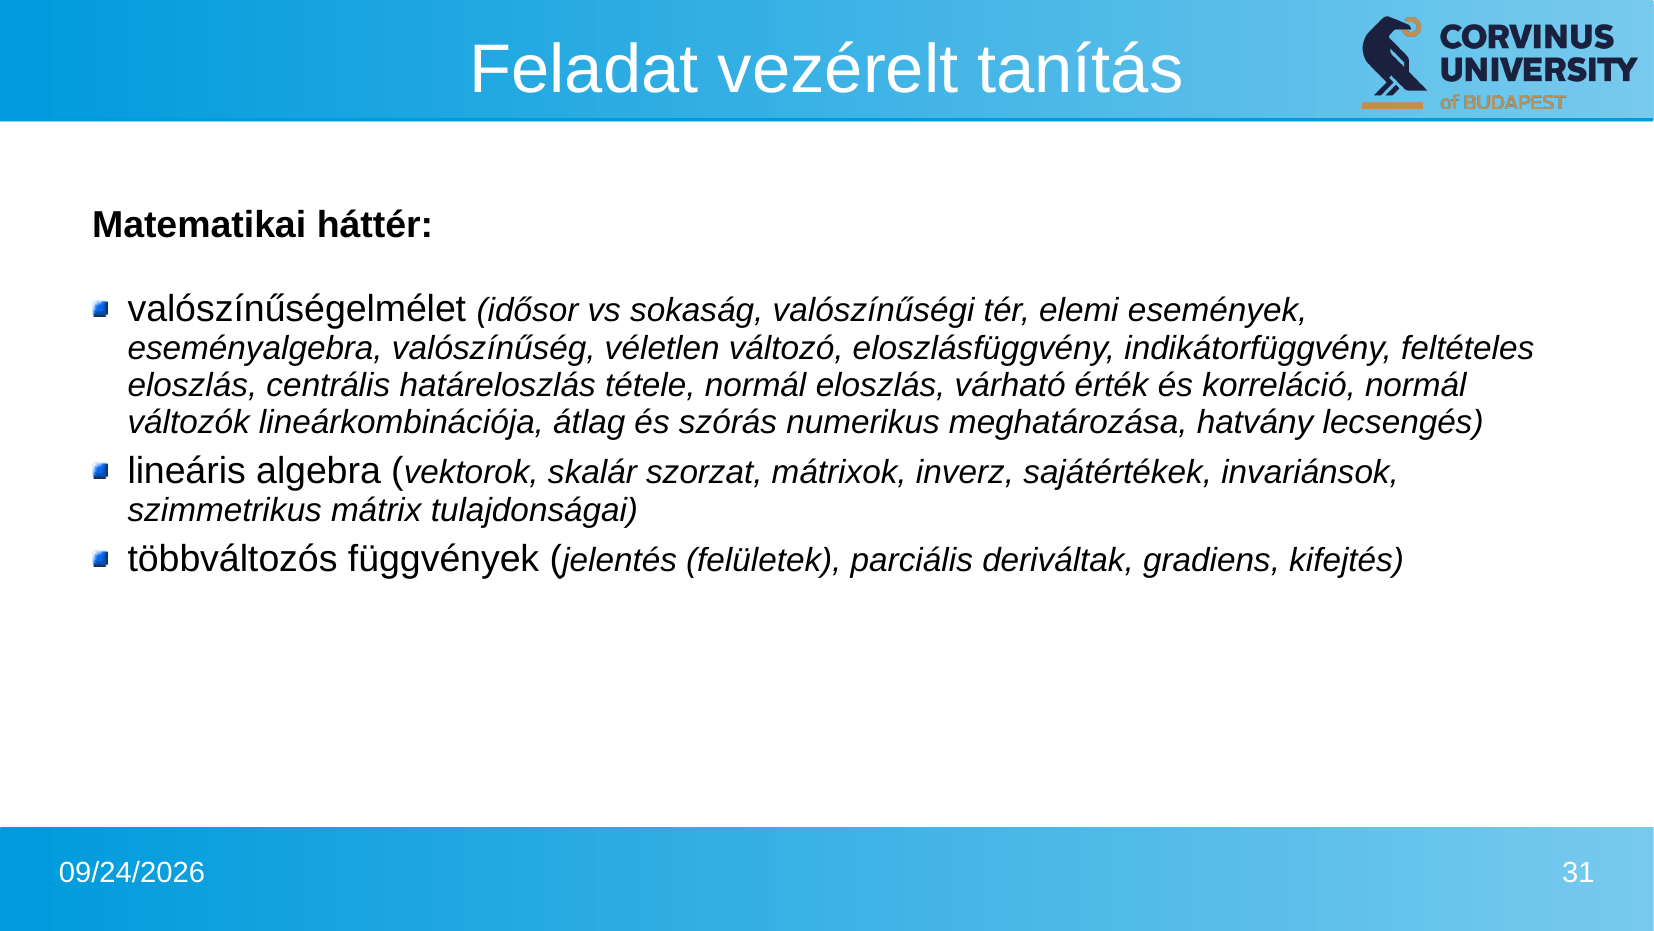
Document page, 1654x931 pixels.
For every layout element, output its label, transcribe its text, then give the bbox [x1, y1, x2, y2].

title Feladat vezérelt tanítás [59, 29, 1362, 108]
picture [1362, 16, 1638, 109]
text_box Matematikai háttér: valószínűségelmélet (idősor vs sokaság, valószínűségi tér, elemi események, eseményalgebra, valószínűség, véletlen változó, eloszlásfüggvény, indikátorfüggvény, feltételes eloszlás, centrális határeloszlás tétele, normál eloszlás, várható érték és korreláció, normál változók lineárkombinációja, átlag és szórás numerikus meghatározása, hatvány lecsengés) lineáris algebra (vektorok, skalár szorzat, mátrixok, inverz, sajátértékek, invariánsok, szimmetrikus mátrix tulajdonságai) többváltozós függvények (jelentés (felületek), parciális deriváltak, gradiens, kifejtés) [77, 196, 1582, 687]
